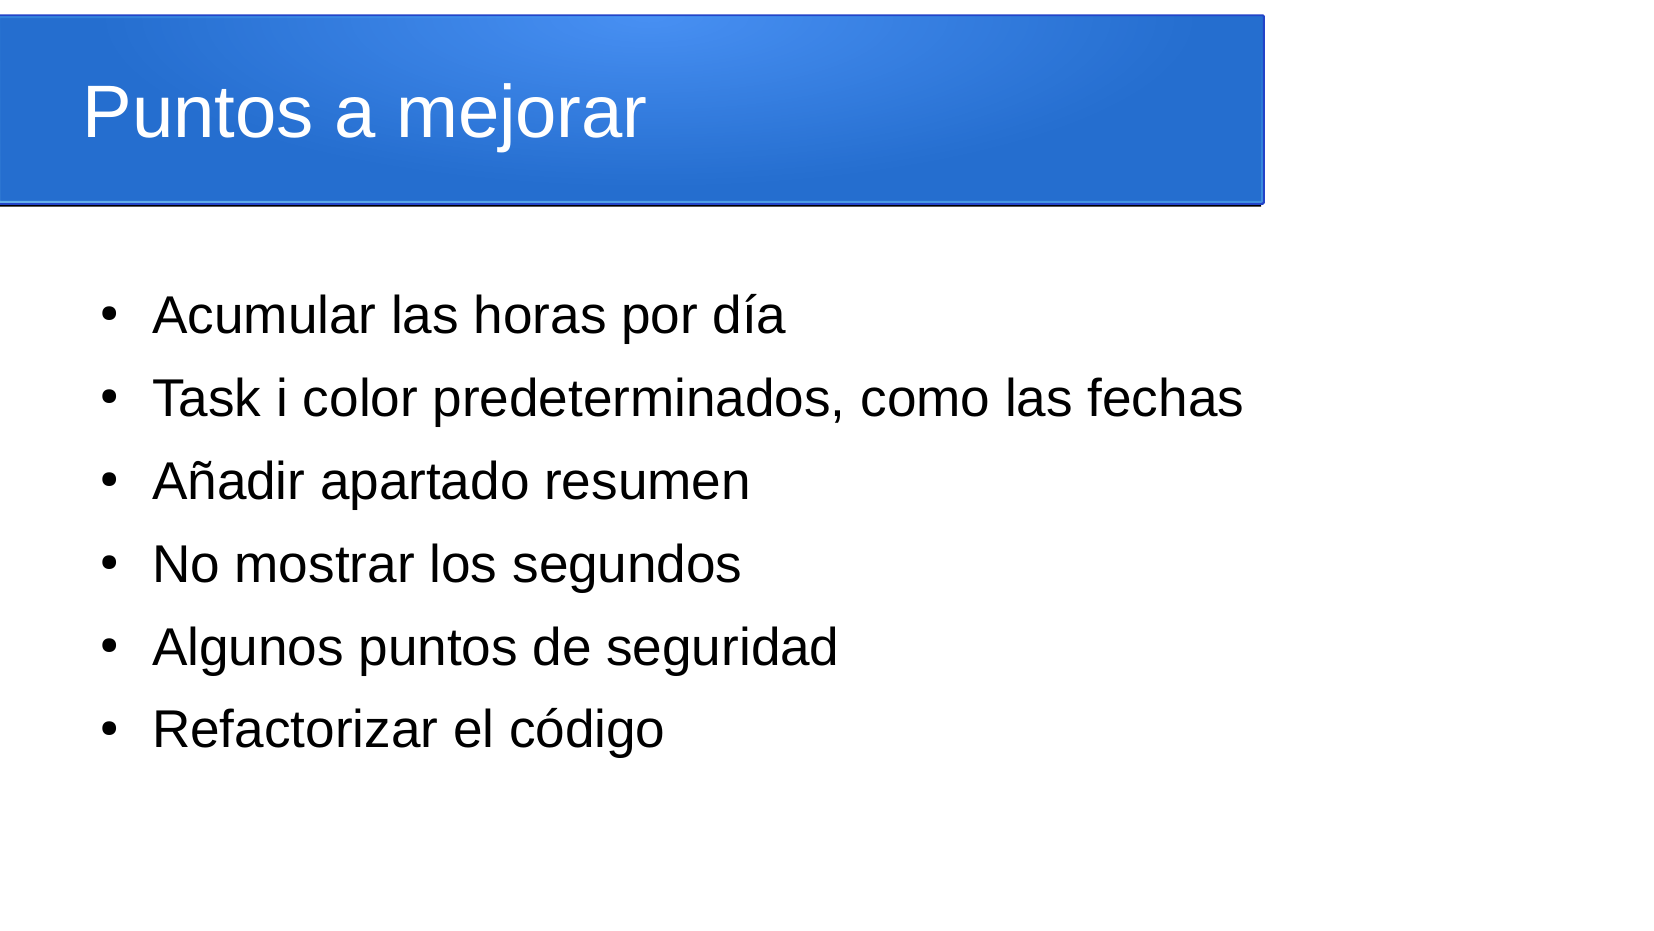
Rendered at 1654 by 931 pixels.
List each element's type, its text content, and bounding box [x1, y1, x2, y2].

list Acumular las horas por día Task i color predeterminados, como las fechas Añadir apartado resumen No mostrar los segundos Algunos puntos de seguridad Refactorizar el código [82, 285, 1571, 764]
title Puntos a mejorar [82, 35, 1235, 189]
